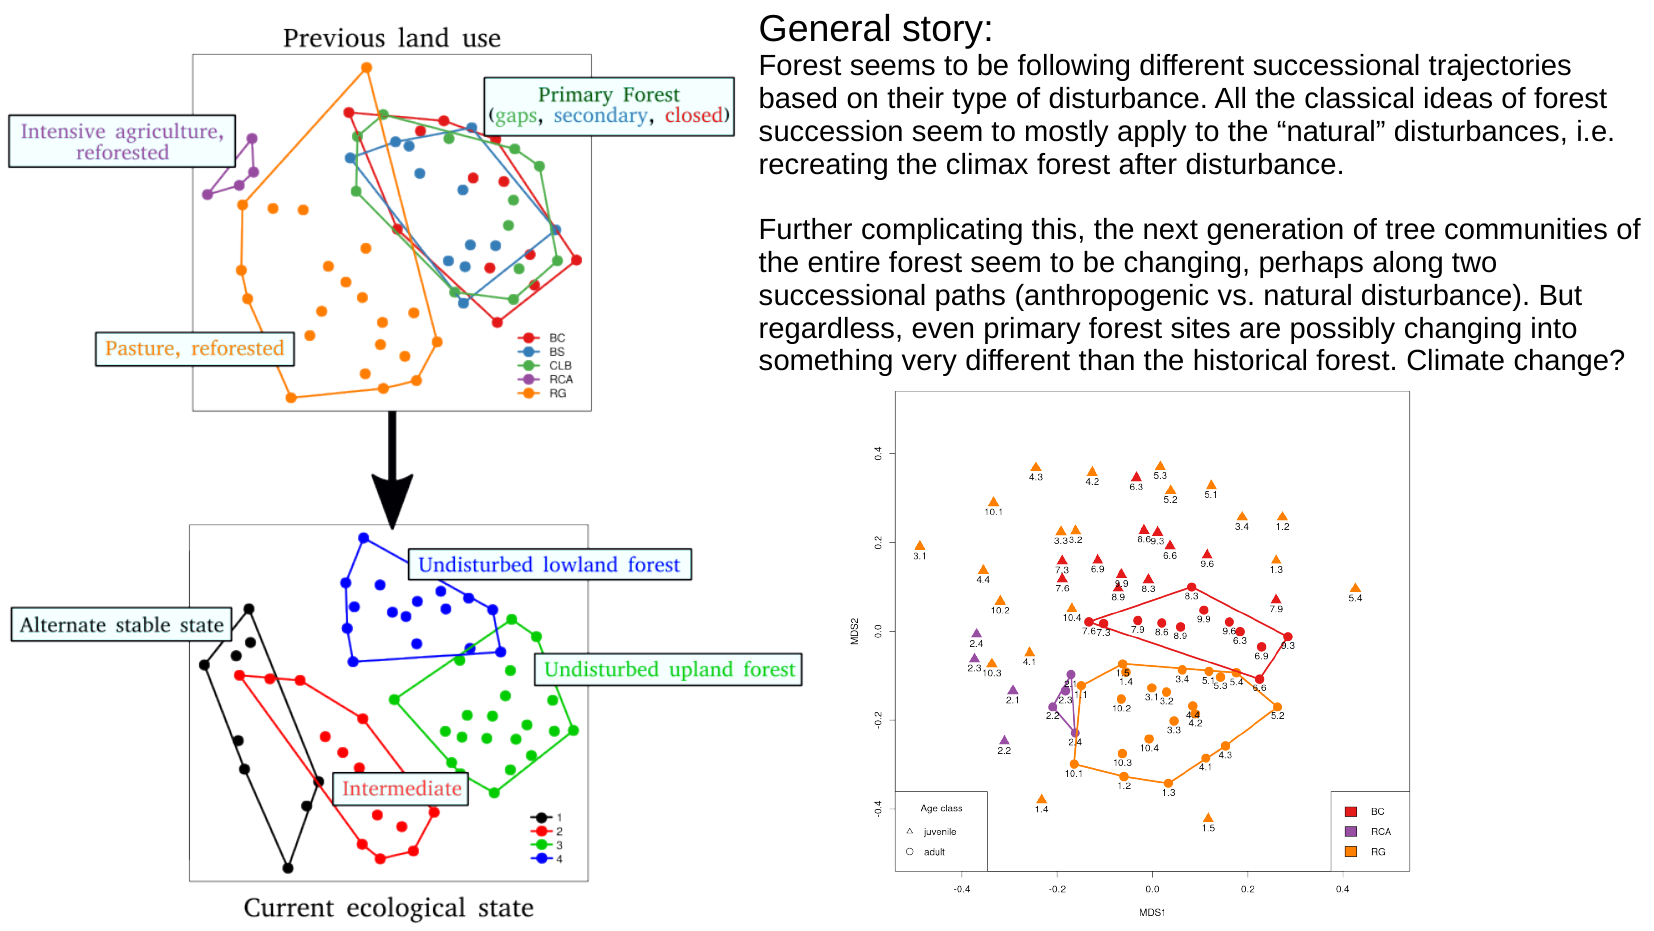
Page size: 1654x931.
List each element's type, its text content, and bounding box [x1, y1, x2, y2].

picture [847, 343, 1434, 931]
picture [0, 9, 820, 931]
text_box General story: Forest seems to be following different successional trajectories based on their type of disturbance. All the classical ideas of forest succession seem to mostly apply to the “natural” disturbances, i.e. recreating the climax forest after disturbance. Further complicating this, the next generation of tree communities of the entire forest seem to be changing, perhaps along two successional paths (anthropogenic vs. natural disturbance). But regardless, even primary forest sites are possibly changing into something very different than the historical forest. Climate change? [743, 0, 1654, 385]
